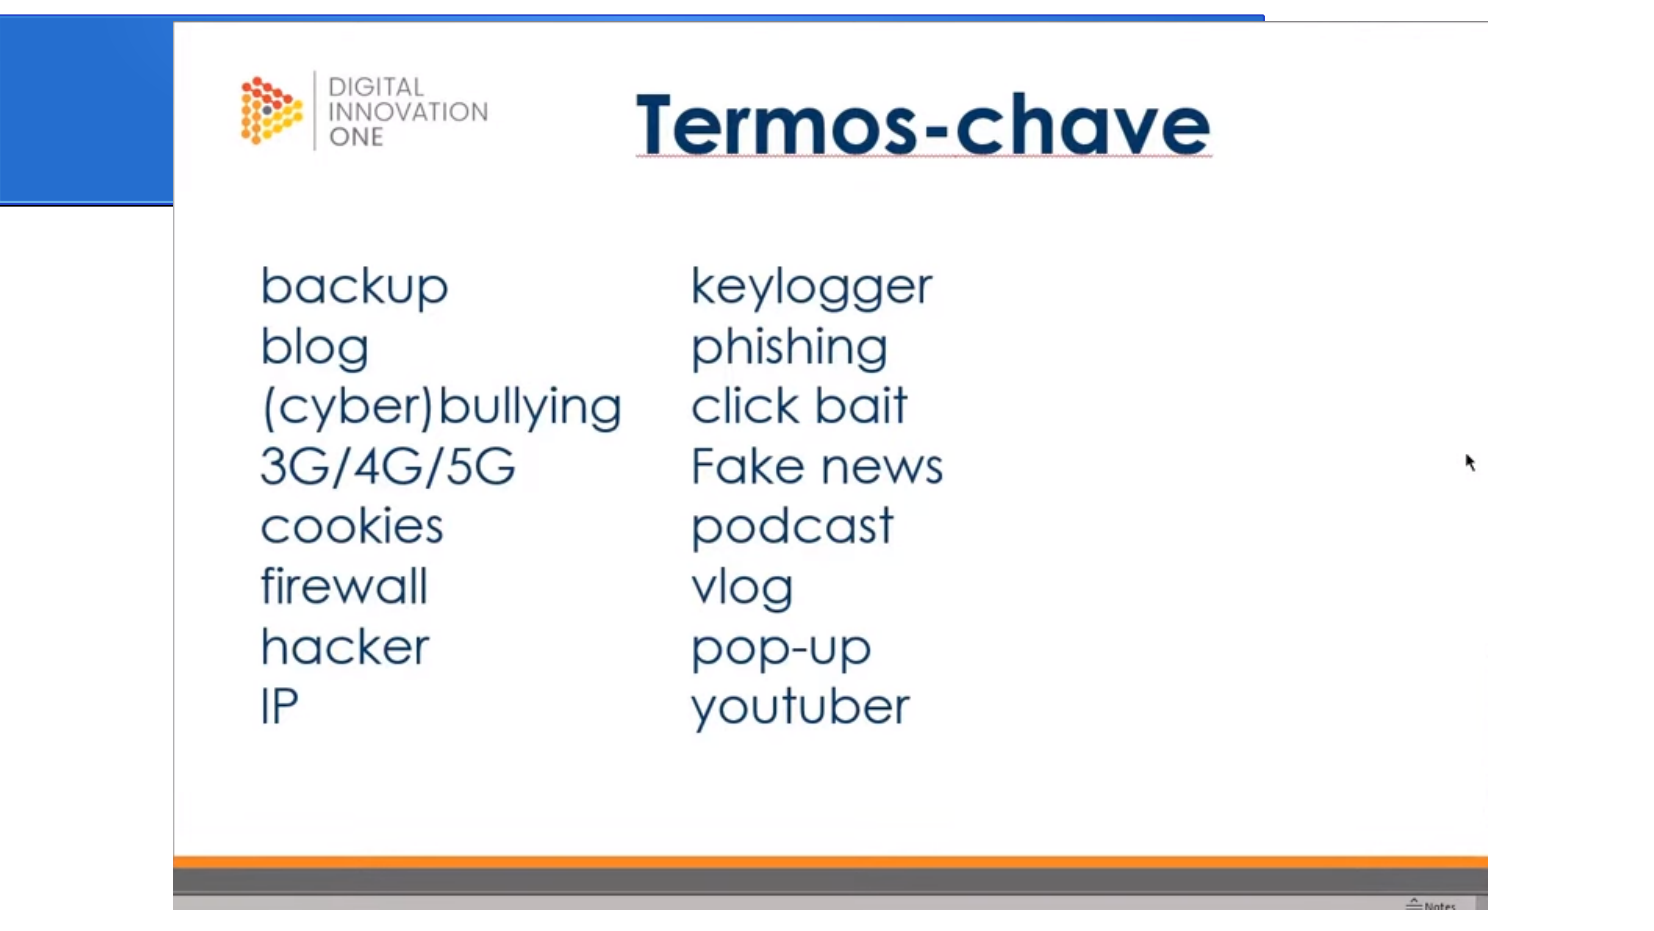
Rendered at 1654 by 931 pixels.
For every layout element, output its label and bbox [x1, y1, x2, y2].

picture [173, 21, 1488, 910]
